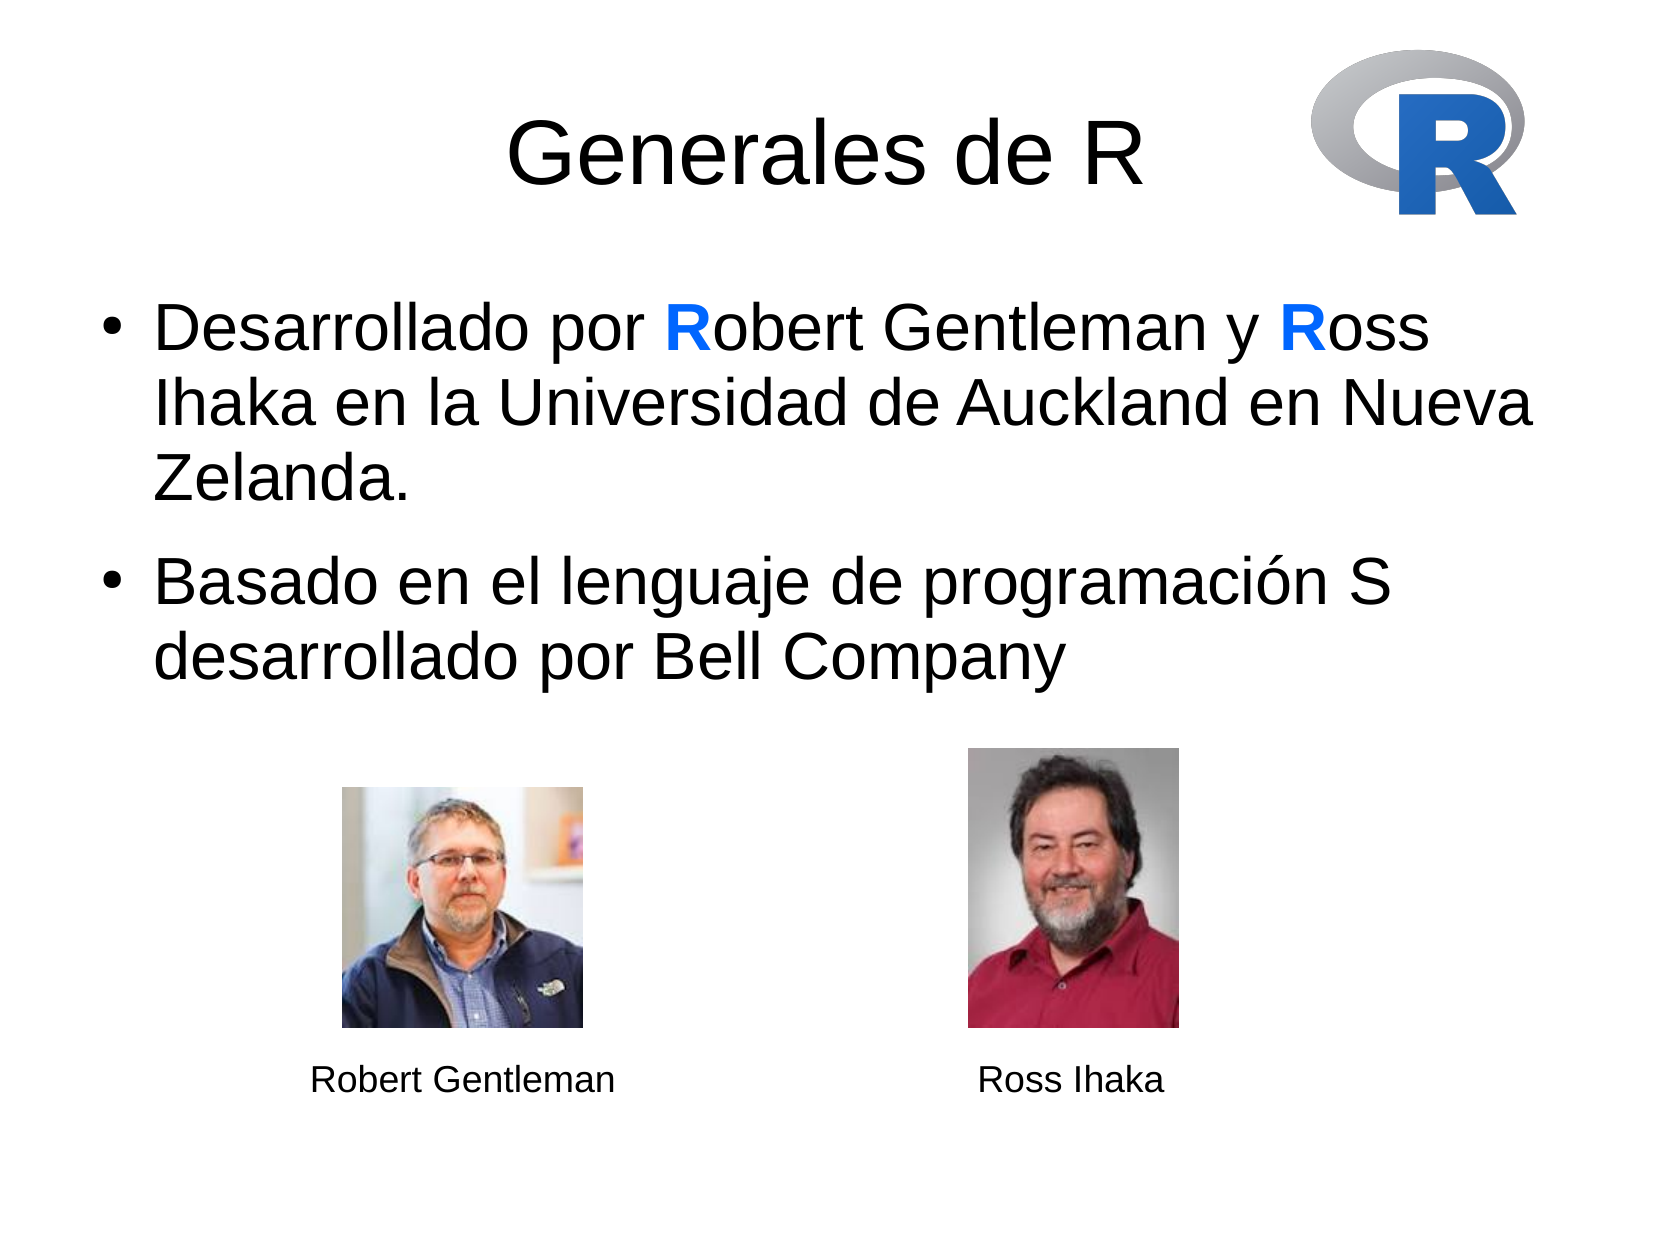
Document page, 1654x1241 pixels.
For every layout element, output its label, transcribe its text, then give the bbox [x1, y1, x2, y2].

picture [968, 748, 1179, 1028]
picture [342, 787, 583, 1028]
picture [1311, 49, 1525, 215]
list Desarrollado por Robert Gentleman y Ross Ihaka en la Universidad de Auckland en Nueva Zelanda. Basado en el lenguaje de programación S desarrollado por Bell Company [82, 290, 1571, 1010]
text_box Robert Gentleman [295, 1051, 631, 1108]
title Generales de R [82, 49, 1571, 257]
text_box Ross Ihaka [962, 1051, 1180, 1108]
